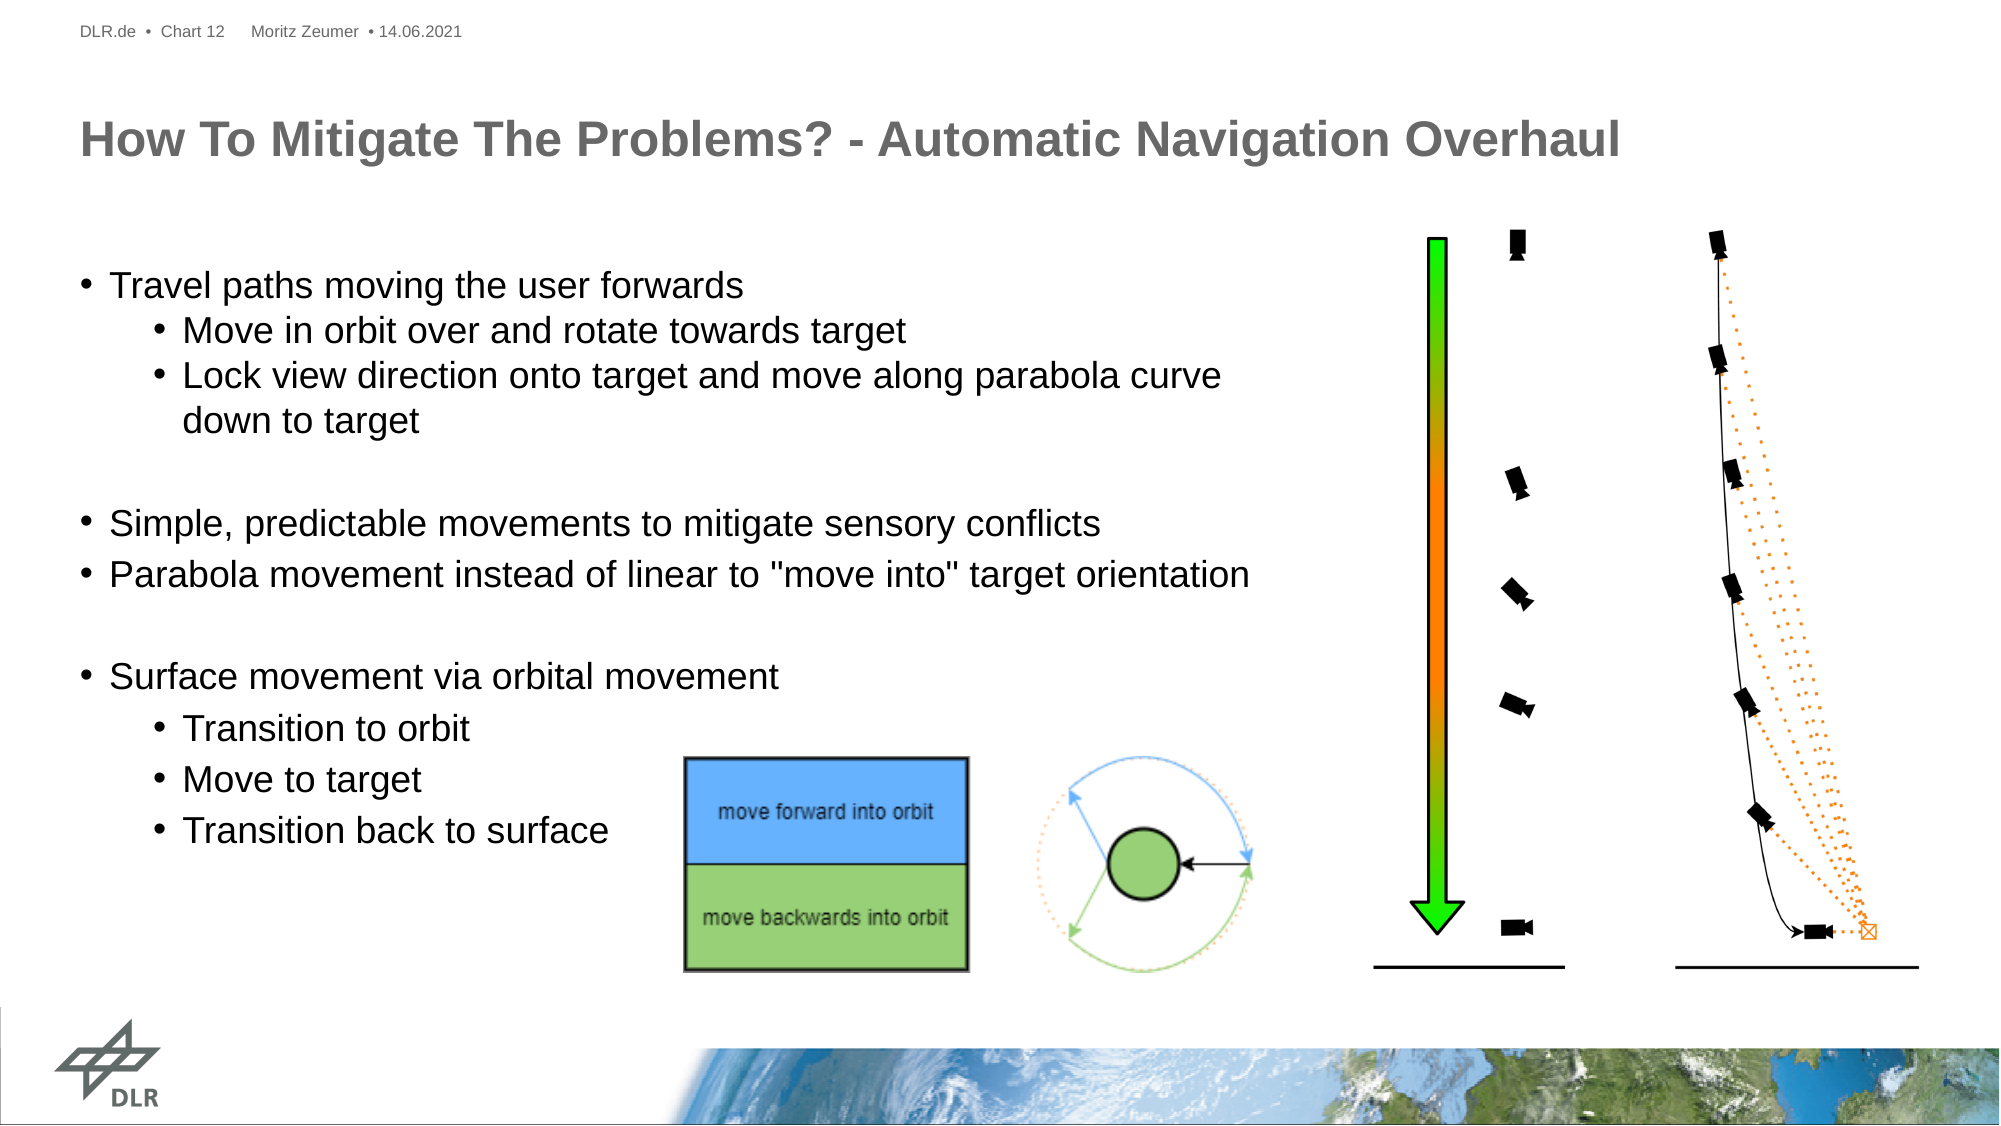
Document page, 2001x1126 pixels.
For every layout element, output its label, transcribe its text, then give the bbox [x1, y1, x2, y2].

text_box Travel paths moving the user forwards Move in orbit over and rotate towards target Lock view direction onto target and move along parabola curve down to target Simple, predictable movements to mitigate sensory conflicts Parabola movement instead of linear to "move into" target orientation Surface movement via orbital movement Transition to orbit Move to target Transition back to surface [79, 261, 1265, 973]
picture [683, 756, 1265, 973]
text_box DLR.de • Chart <number> [79, 20, 251, 45]
picture [1371, 228, 1567, 971]
text_box How To Mitigate The Problems? - Automatic Navigation Overhaul [79, 106, 1921, 228]
text_box Moritz Zeumer • 14.06.2021 [251, 20, 1921, 45]
picture [1673, 228, 1921, 971]
